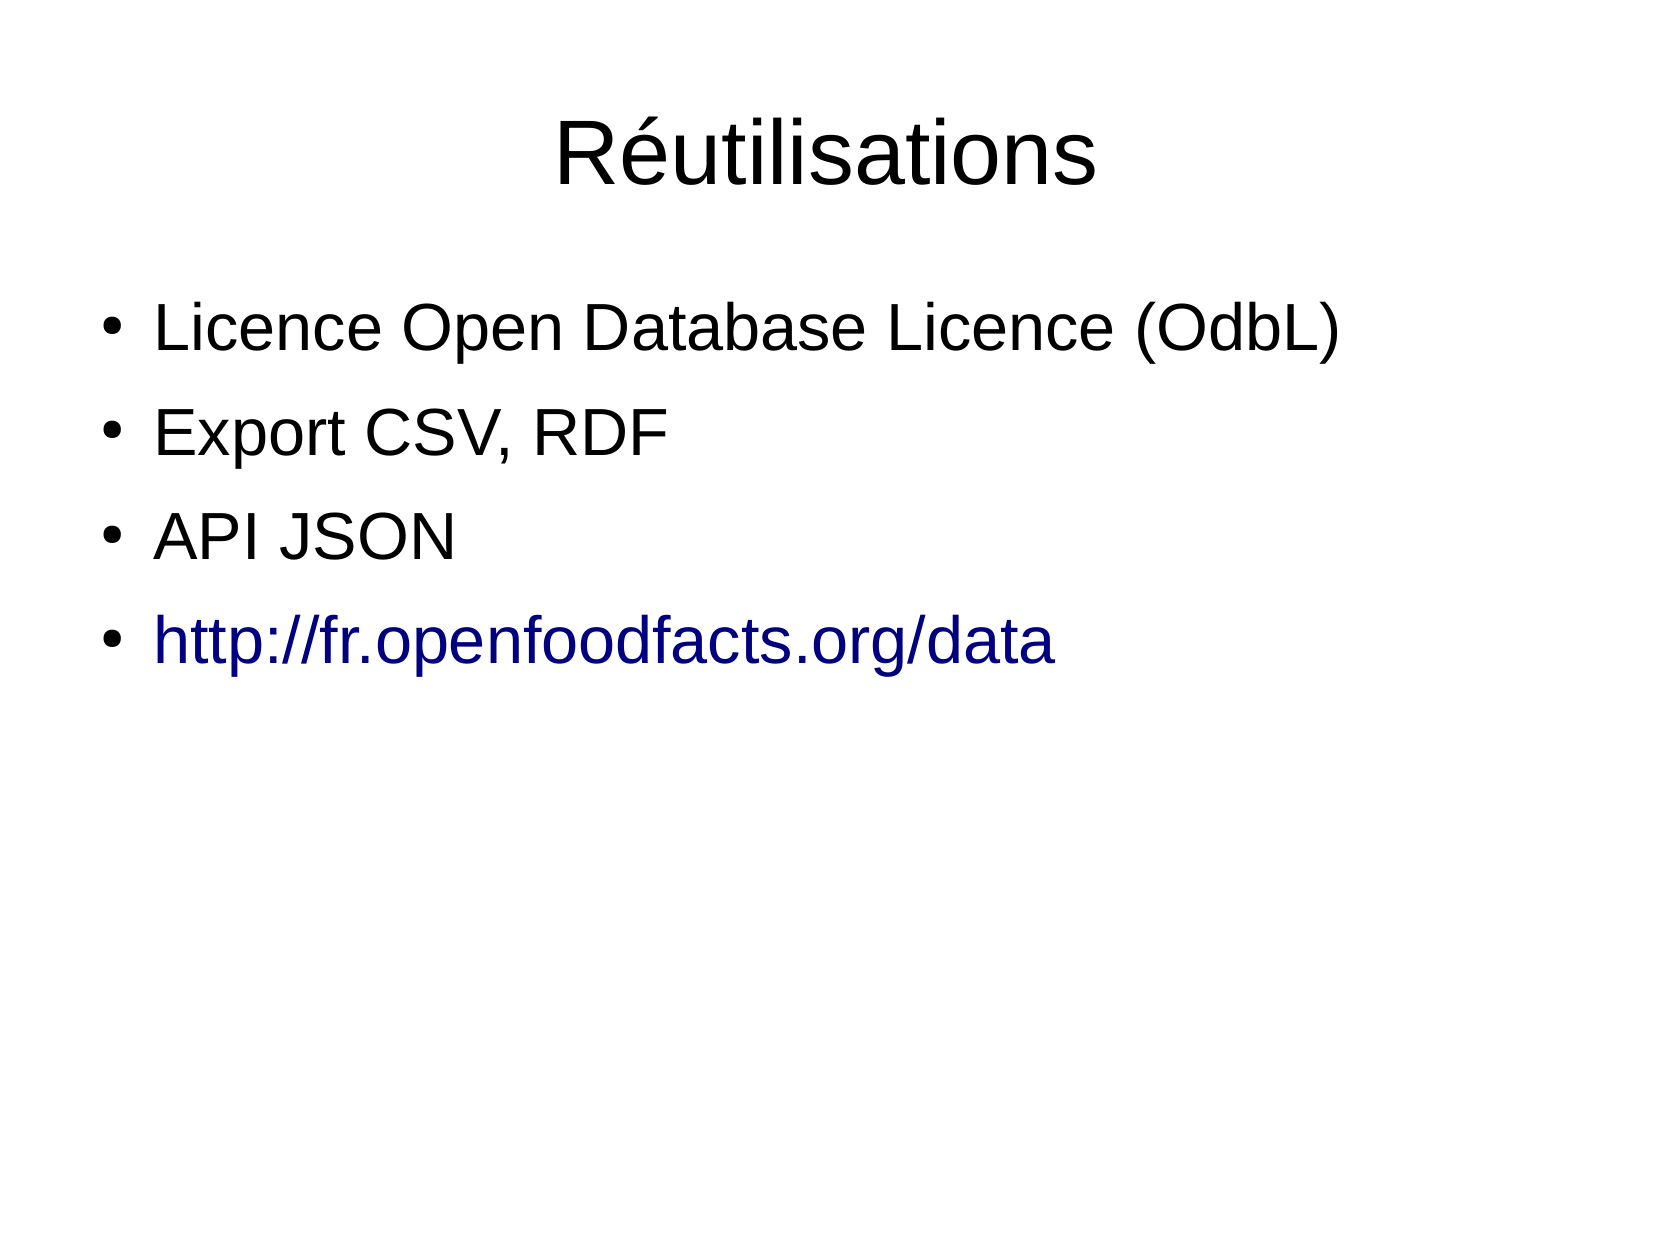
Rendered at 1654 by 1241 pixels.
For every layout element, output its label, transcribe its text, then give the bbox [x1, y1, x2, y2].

title Réutilisations [82, 49, 1571, 257]
list Licence Open Database Licence (OdbL) Export CSV, RDF API JSON http://fr.openfoodfacts.org/data [82, 290, 1571, 1109]
